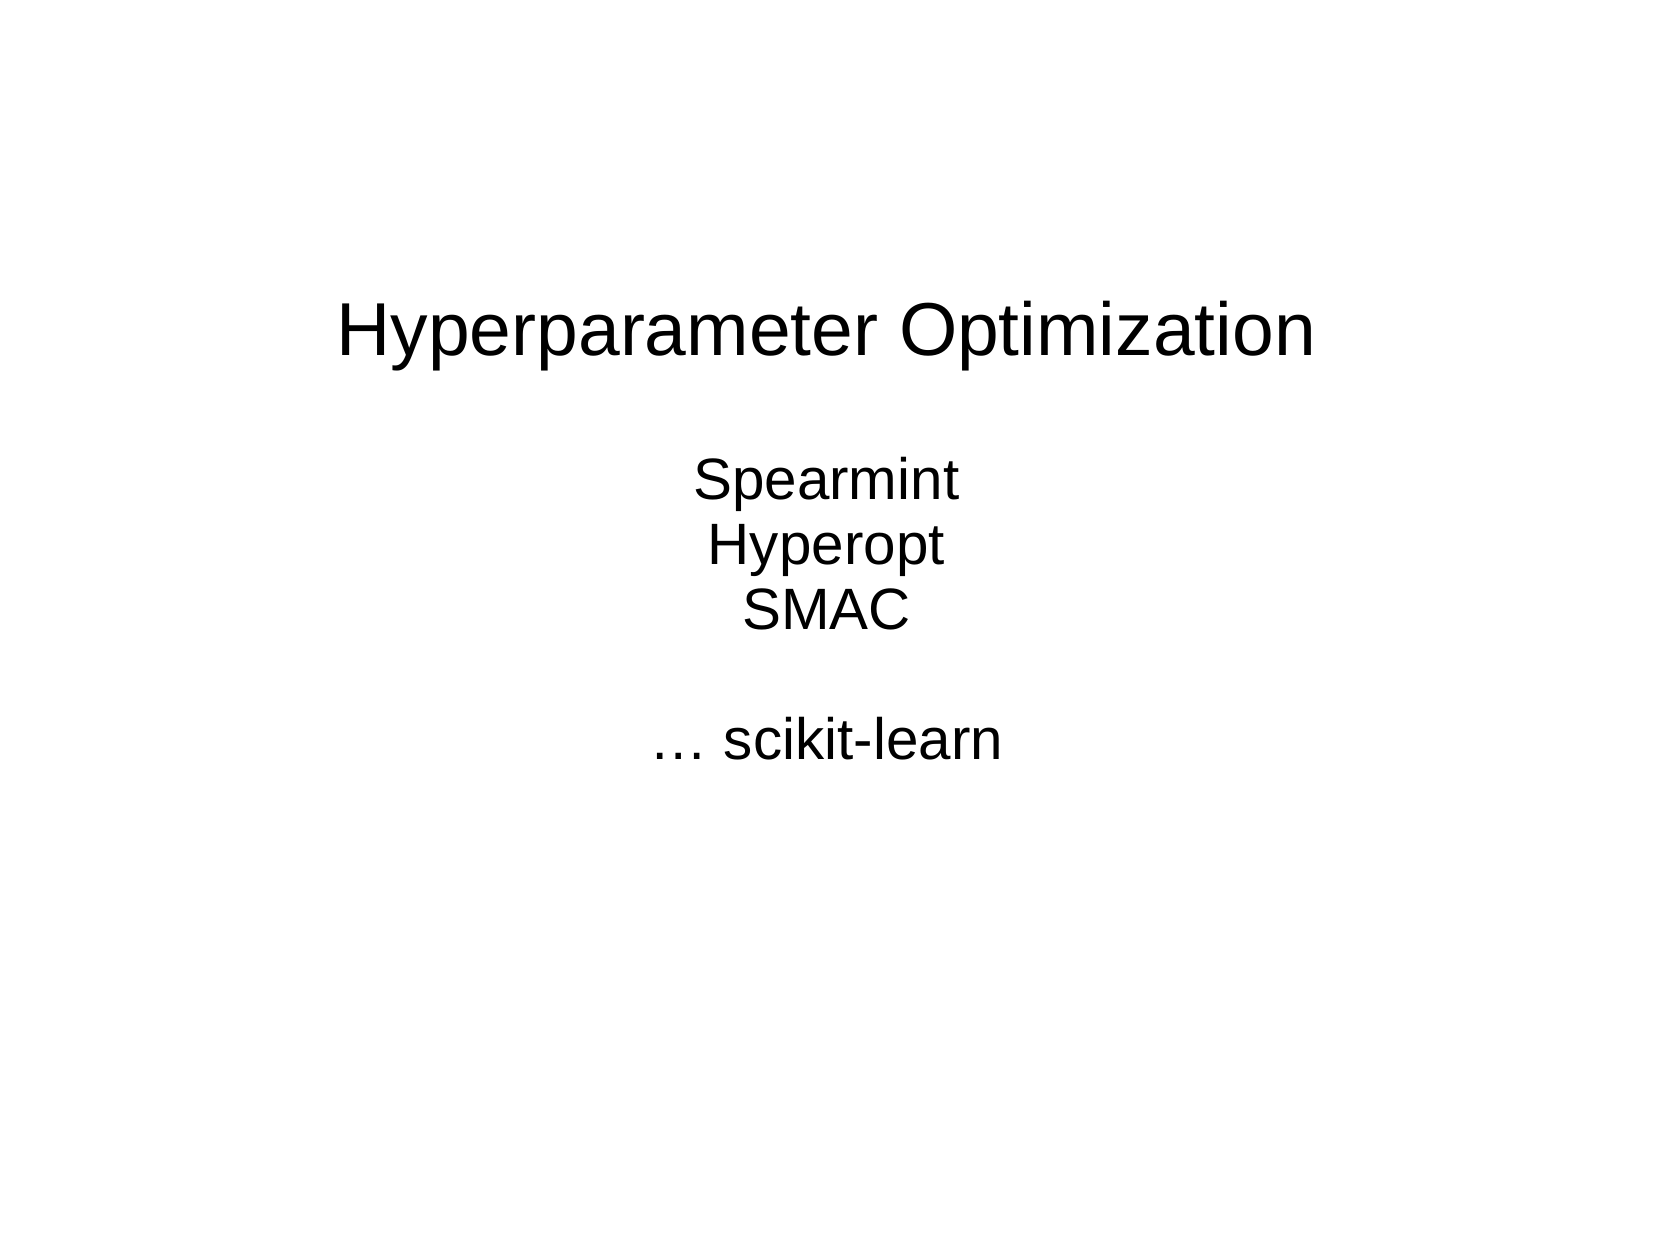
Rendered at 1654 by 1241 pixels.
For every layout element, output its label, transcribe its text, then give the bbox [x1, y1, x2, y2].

subtitle Hyperparameter Optimization Spearmint Hyperopt SMAC … scikit-learn [82, 49, 1571, 1010]
